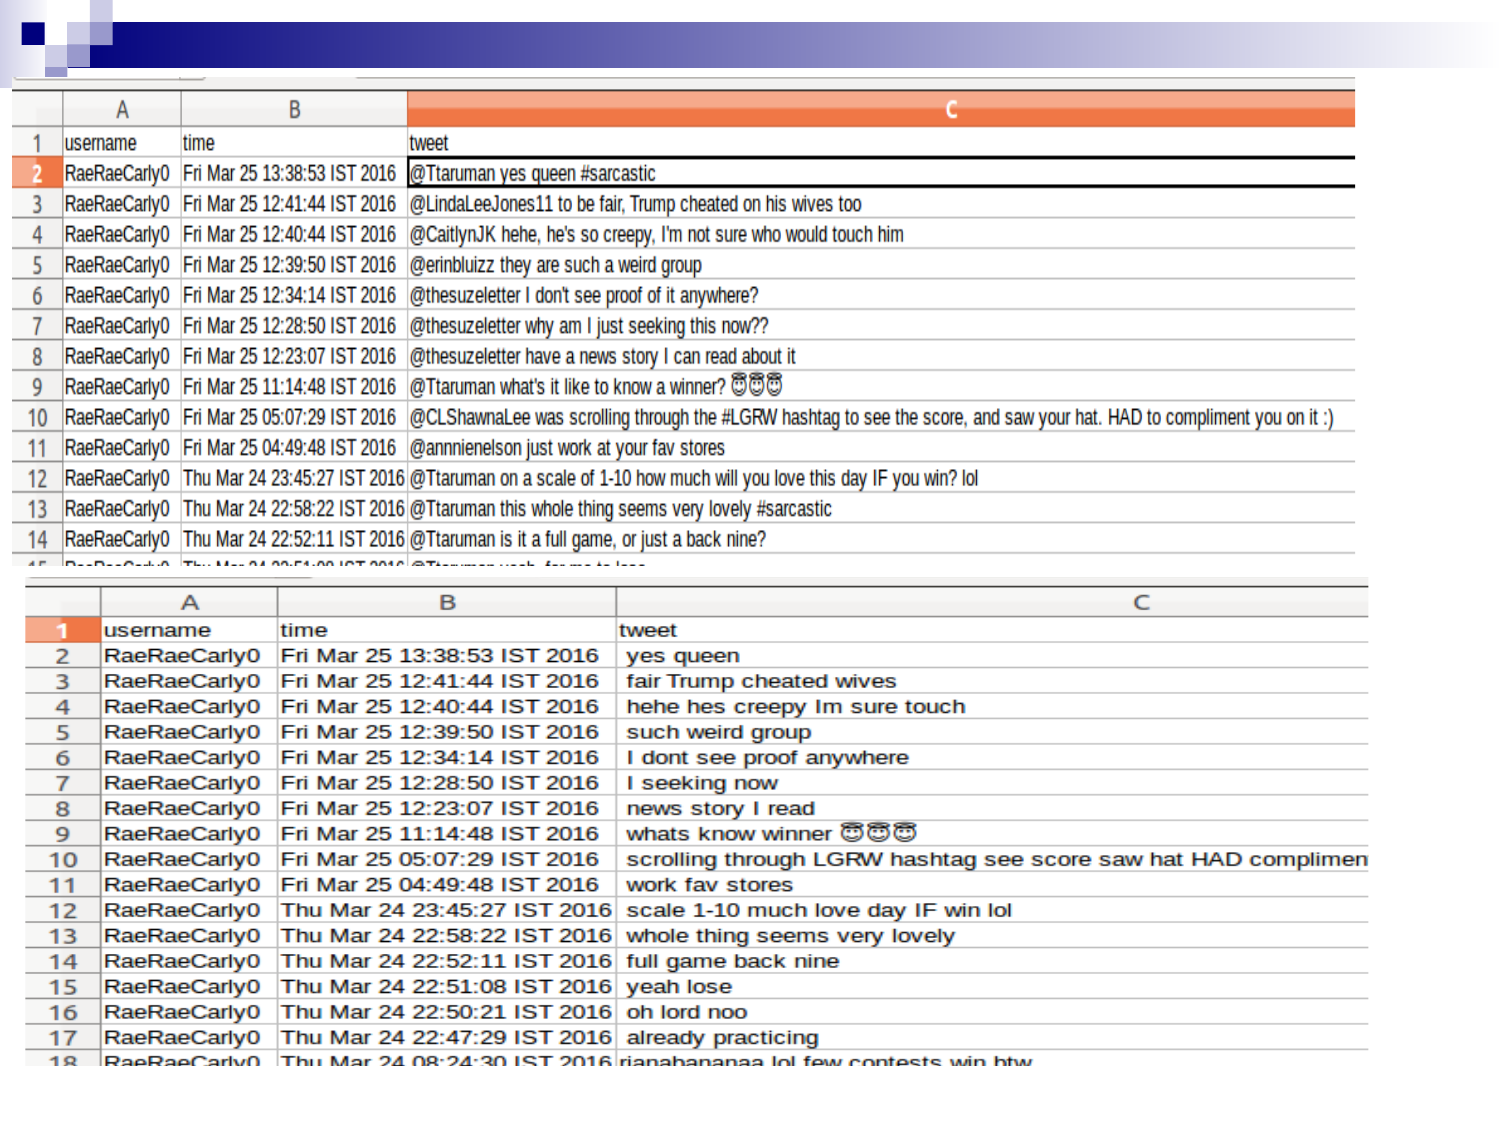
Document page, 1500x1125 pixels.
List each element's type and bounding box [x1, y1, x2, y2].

picture [25, 577, 1369, 1066]
picture [12, 77, 1356, 566]
